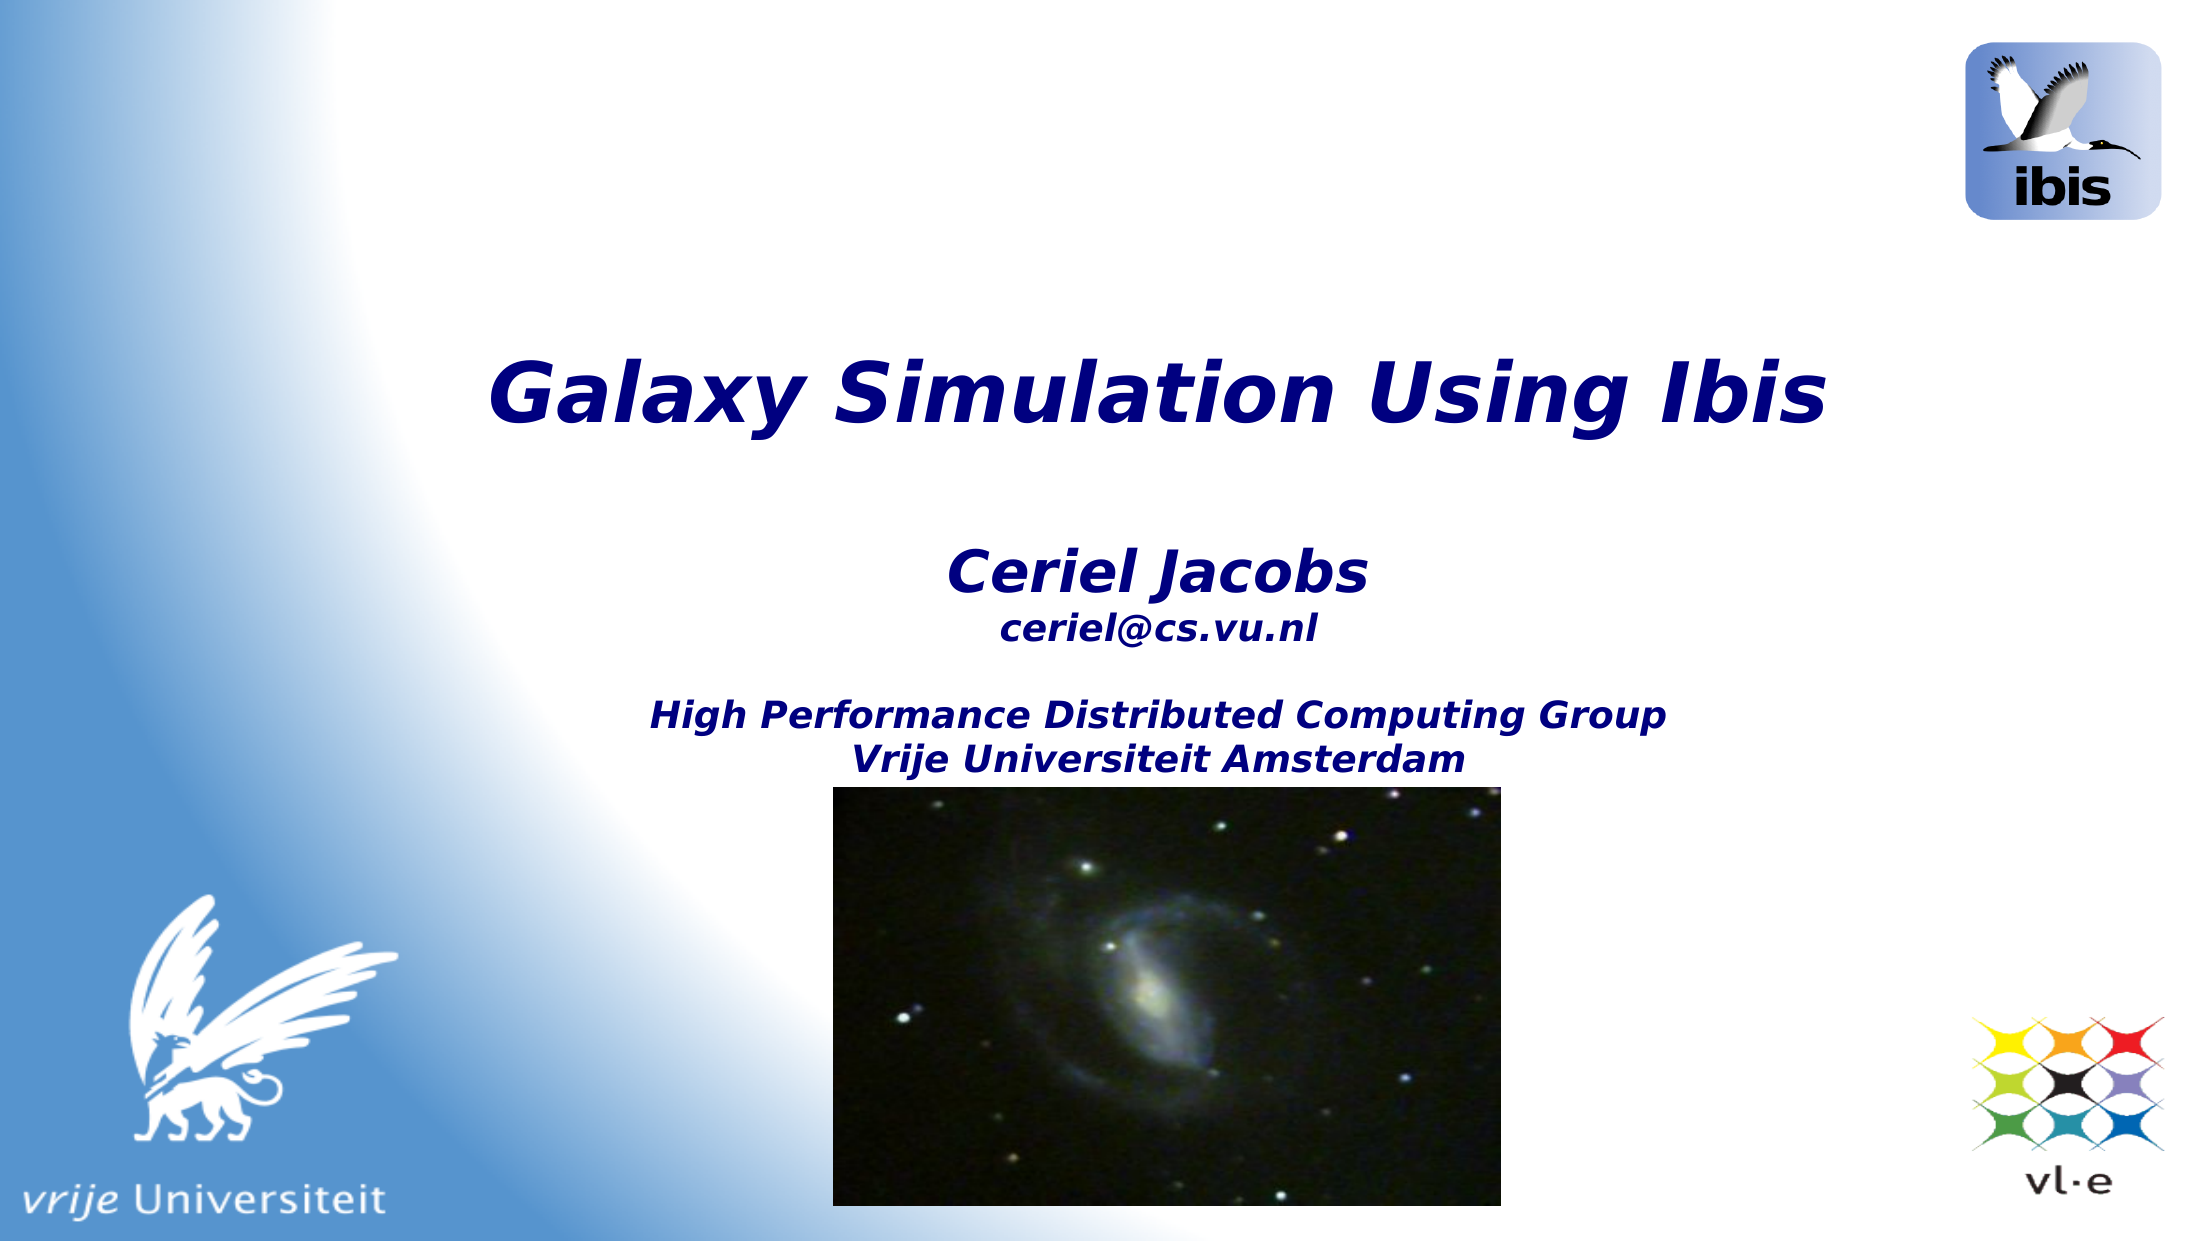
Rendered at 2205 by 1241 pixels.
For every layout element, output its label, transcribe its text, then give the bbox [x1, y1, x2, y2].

picture [1958, 37, 2167, 225]
picture [1958, 1012, 2183, 1200]
picture [0, 0, 1917, 1241]
title Galaxy Simulation Using Ibis Ceriel Jacobs ceriel@cs.vu.nl High Performance Distributed Computing Group Vrije Universiteit Amsterdam [217, 187, 2101, 938]
